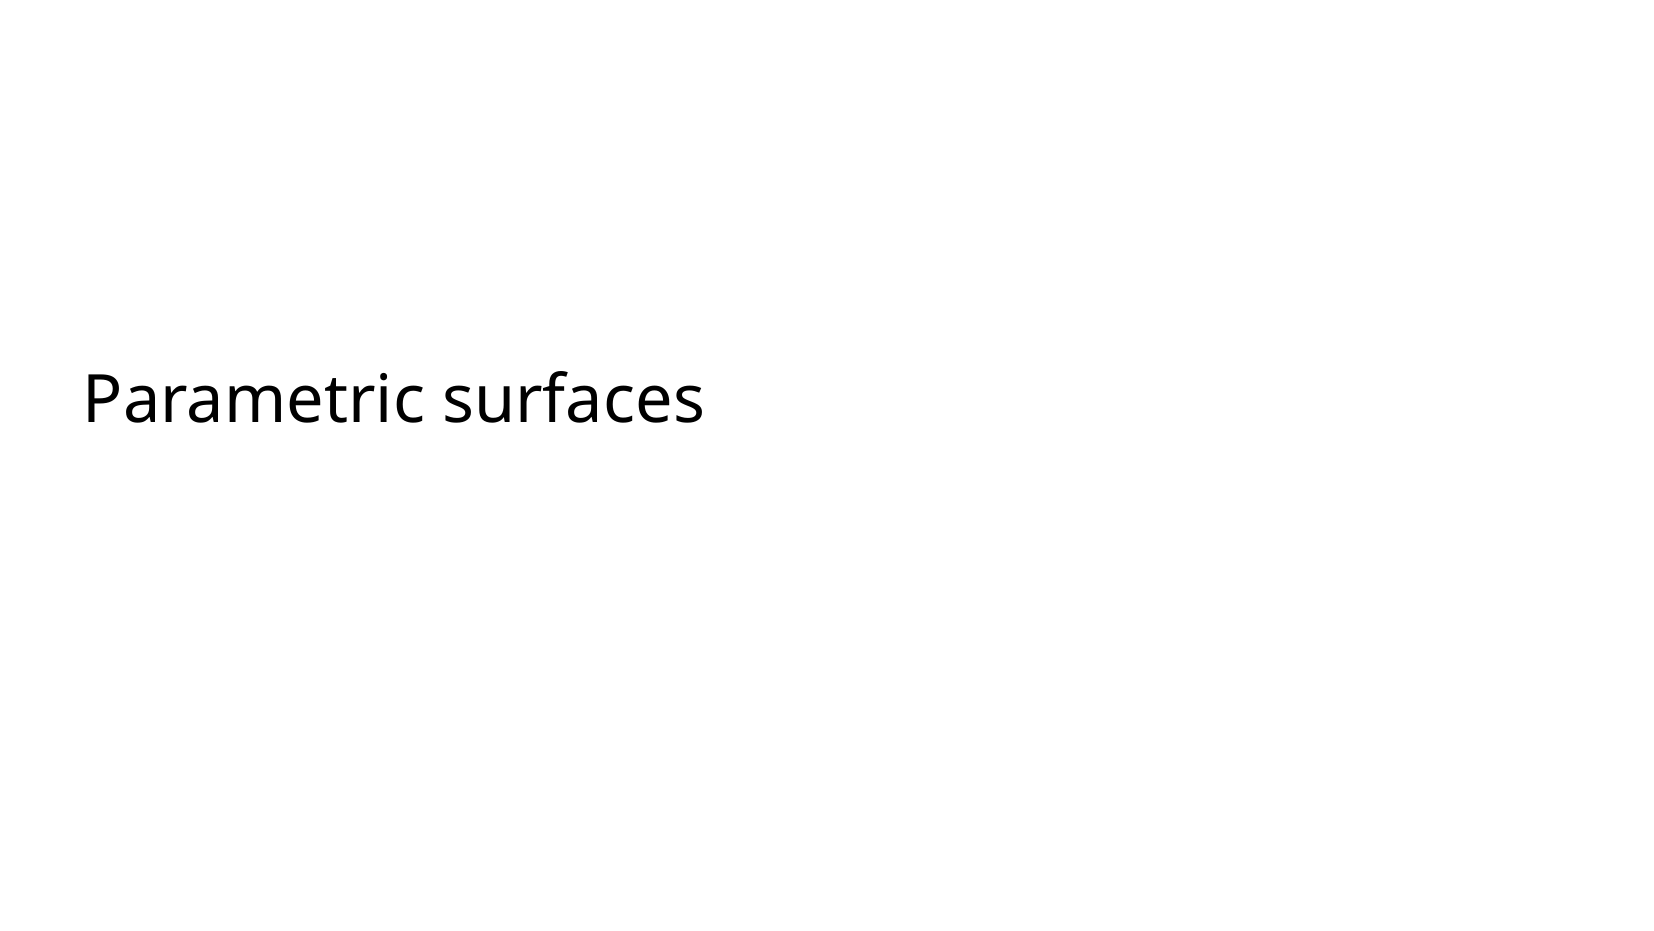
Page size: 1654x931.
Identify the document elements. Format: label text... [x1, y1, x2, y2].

subtitle Parametric surfaces [82, 37, 1571, 757]
